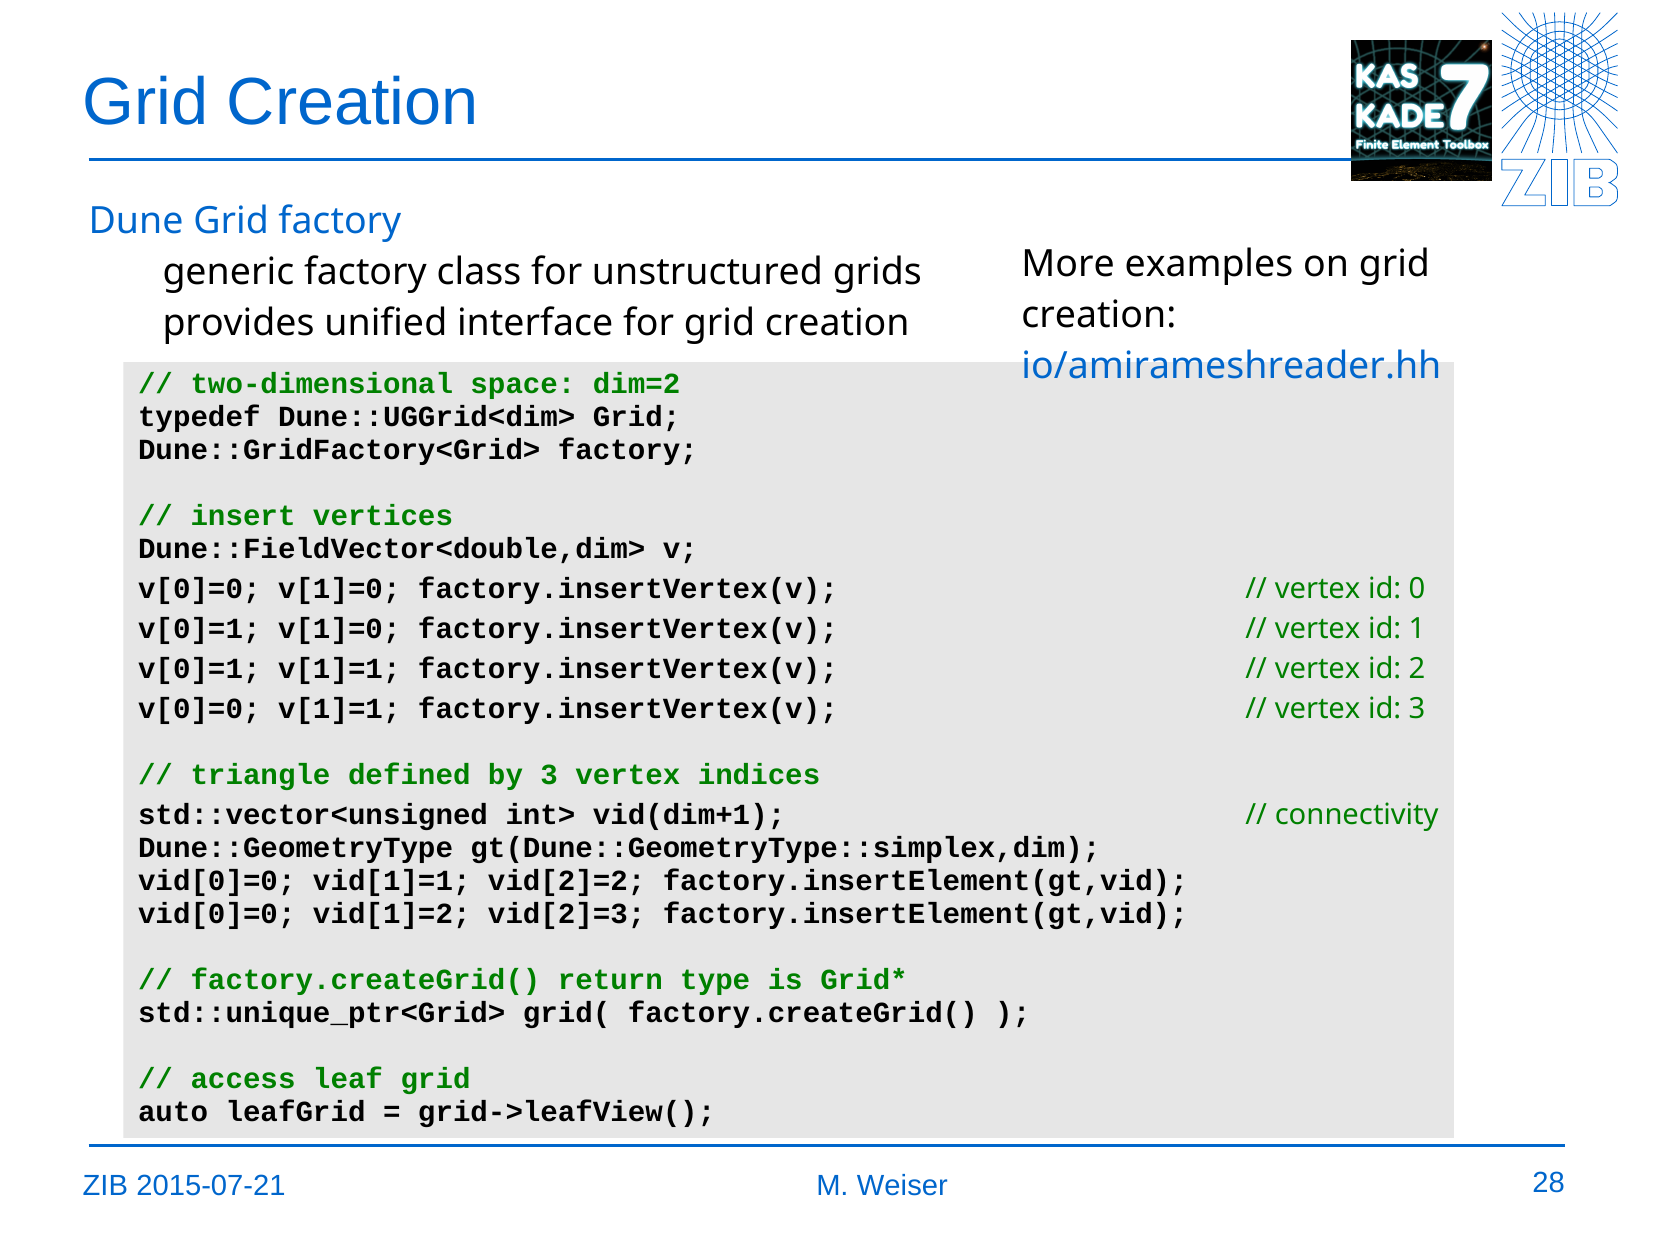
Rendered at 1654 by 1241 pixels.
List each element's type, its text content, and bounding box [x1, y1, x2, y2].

text_box More examples on grid creation: io/amirameshreader.hh [1006, 229, 1599, 333]
text_box Dune Grid factory generic factory class for unstructured grids provides unified interface for grid creation [70, 183, 903, 336]
picture [1351, 40, 1492, 181]
title Grid Creation [82, 64, 1359, 139]
text_box // two-dimensional space: dim=2 typedef Dune::UGGrid<dim> Grid; Dune::GridFactory<Grid> factory; // insert vertices Dune::FieldVector<double,dim> v; v[0]=0; v[1]=0; factory.insertVertex(v); // vertex id: 0 v[0]=1; v[1]=0; factory.insertVertex(v); // vertex id: 1 v[0]=1; v[1]=1; factory.insertVertex(v); // vertex id: 2 v[0]=0; v[1]=1; factory.insertVertex(v); // vertex id: 3 // triangle defined by 3 vertex indices std::vector<unsigned int> vid(dim+1); // connectivity Dune::GeometryType gt(Dune::GeometryType::simplex,dim); vid[0]=0; vid[1]=1; vid[2]=2; factory.insertElement(gt,vid); vid[0]=0; vid[1]=2; vid[2]=3; factory.insertElement(gt,vid); // factory.createGrid() return type is Grid* std::unique_ptr<Grid> grid( factory.createGrid() ); // access leaf grid auto leafGrid = grid->leafView(); [123, 362, 1448, 1128]
